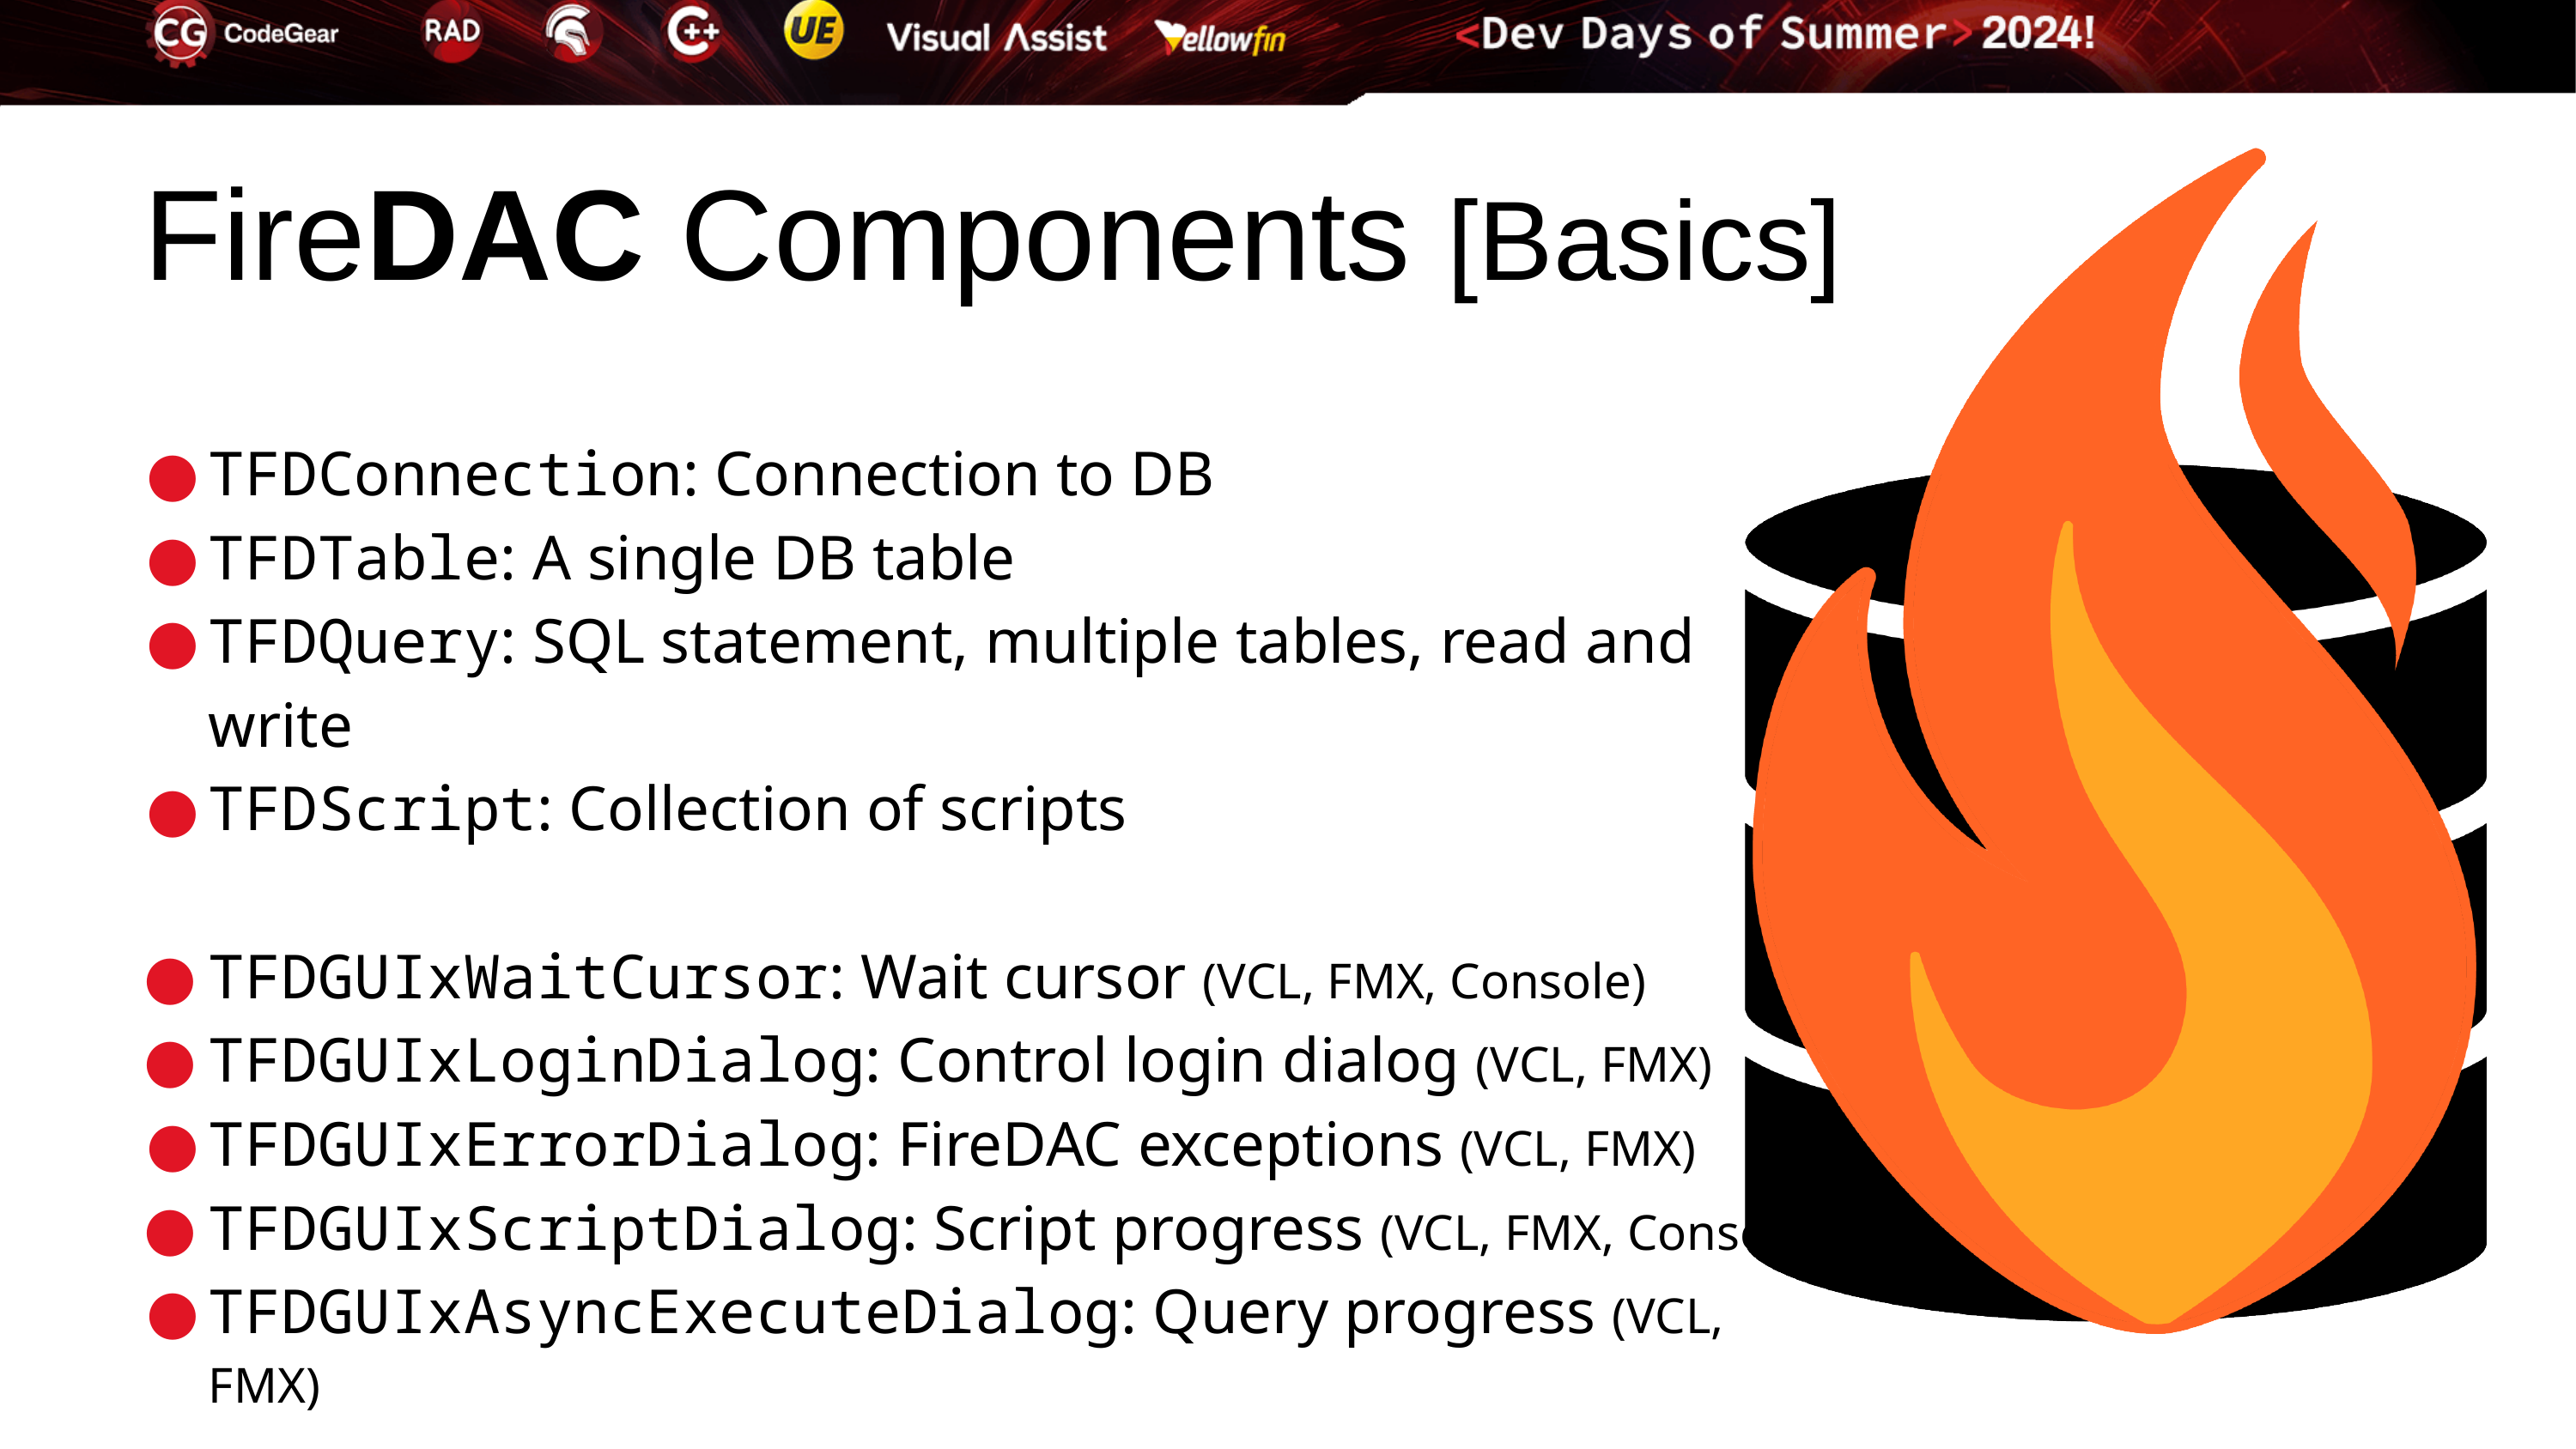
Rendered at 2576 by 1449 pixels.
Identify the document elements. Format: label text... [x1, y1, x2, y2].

picture [0, 0, 2576, 111]
picture [1745, 148, 2487, 1334]
text_box TFDConnection: Connection to DB TFDTable: A single DB table TFDQuery: SQL statement, multiple tables, read and write TFDScript: Collection of scripts TFDGUIxWaitCursor: Wait cursor (VCL, FMX, Console) TFDGUIxLoginDialog: Control login dialog (VCL, FMX) TFDGUIxErrorDialog: FireDAC exceptions (VCL, FMX) TFDGUIxScriptDialog: Script progress (VCL, FMX, Console) TFDGUIxAsyncExecuteDialog: Query progress (VCL, FMX) [131, 410, 1745, 1334]
title FireDAC Components [Basics] [131, 131, 2125, 326]
